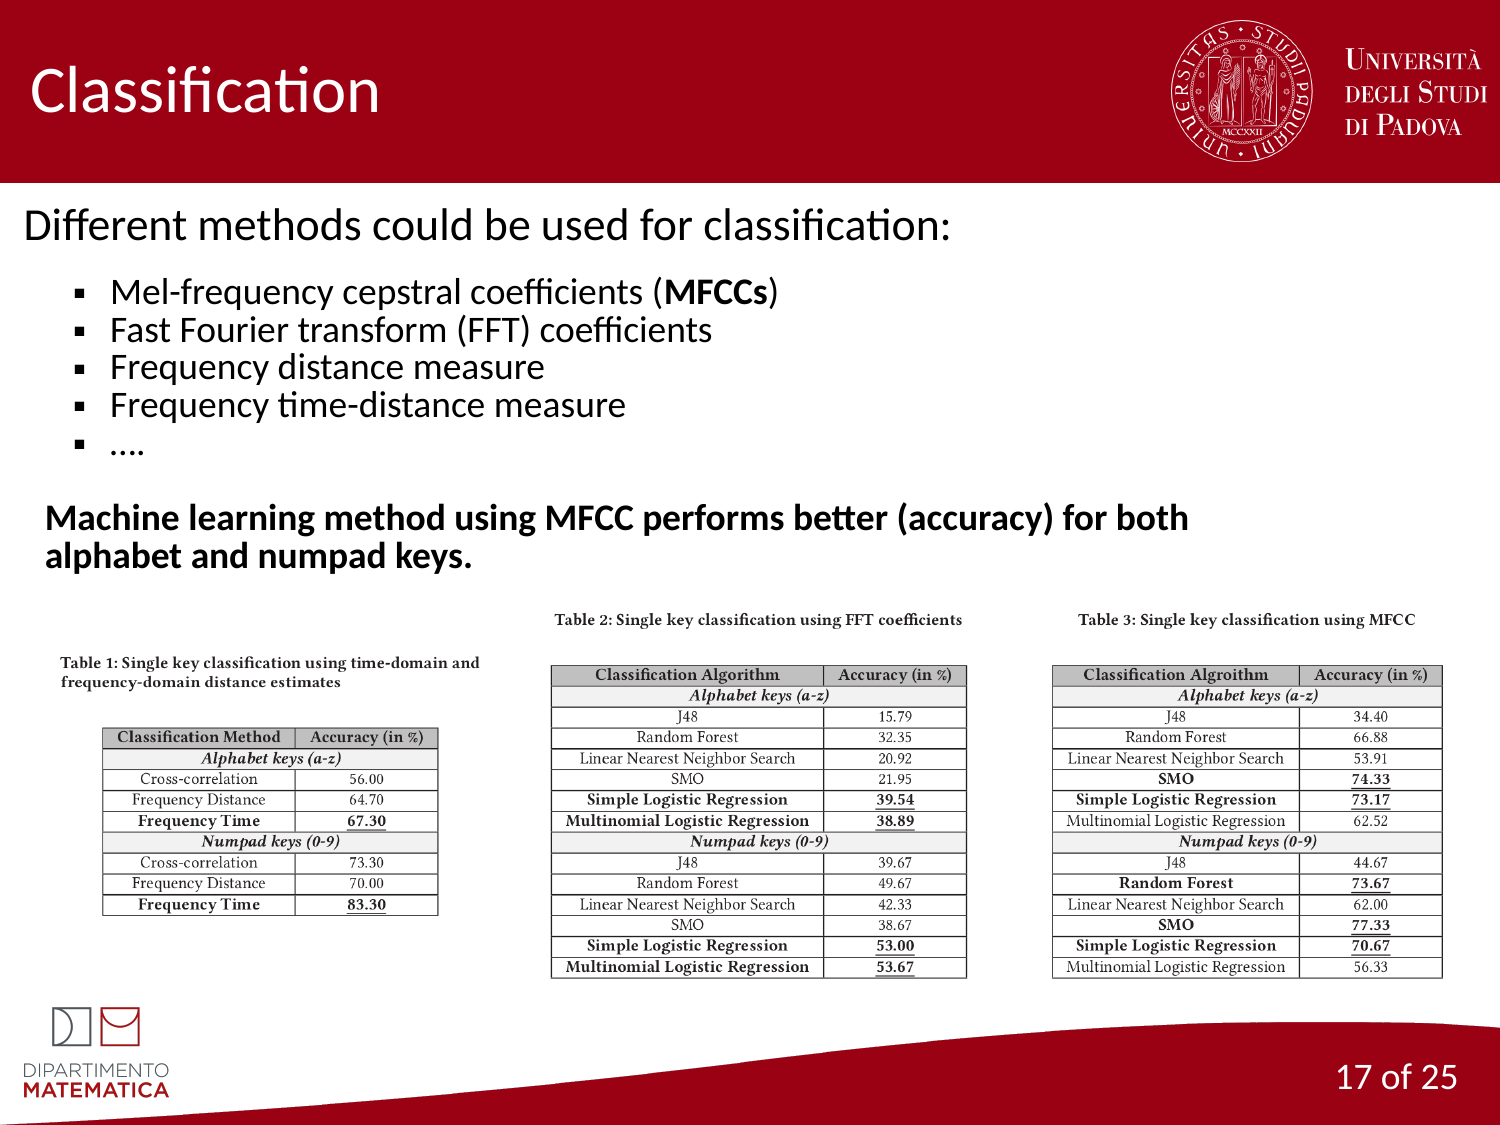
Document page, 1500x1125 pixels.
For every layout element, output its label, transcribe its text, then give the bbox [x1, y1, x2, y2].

picture [1171, 20, 1487, 162]
picture [15, 578, 1486, 992]
list Different methods could be used for classification: [0, 193, 1123, 269]
picture [0, 1007, 1500, 1125]
text_box Machine learning method using MFCC performs better (accuracy) for both alphabet and numpad keys. [30, 495, 1291, 586]
slide_number <number> of 25 [1136, 1044, 1474, 1104]
title Classification [0, 0, 1159, 183]
text_box Mel-frequency cepstral coefficients (MFCCs) Fast Fourier transform (FFT) coefficients Frequency distance measure Frequency time-distance measure …. [60, 268, 1500, 473]
